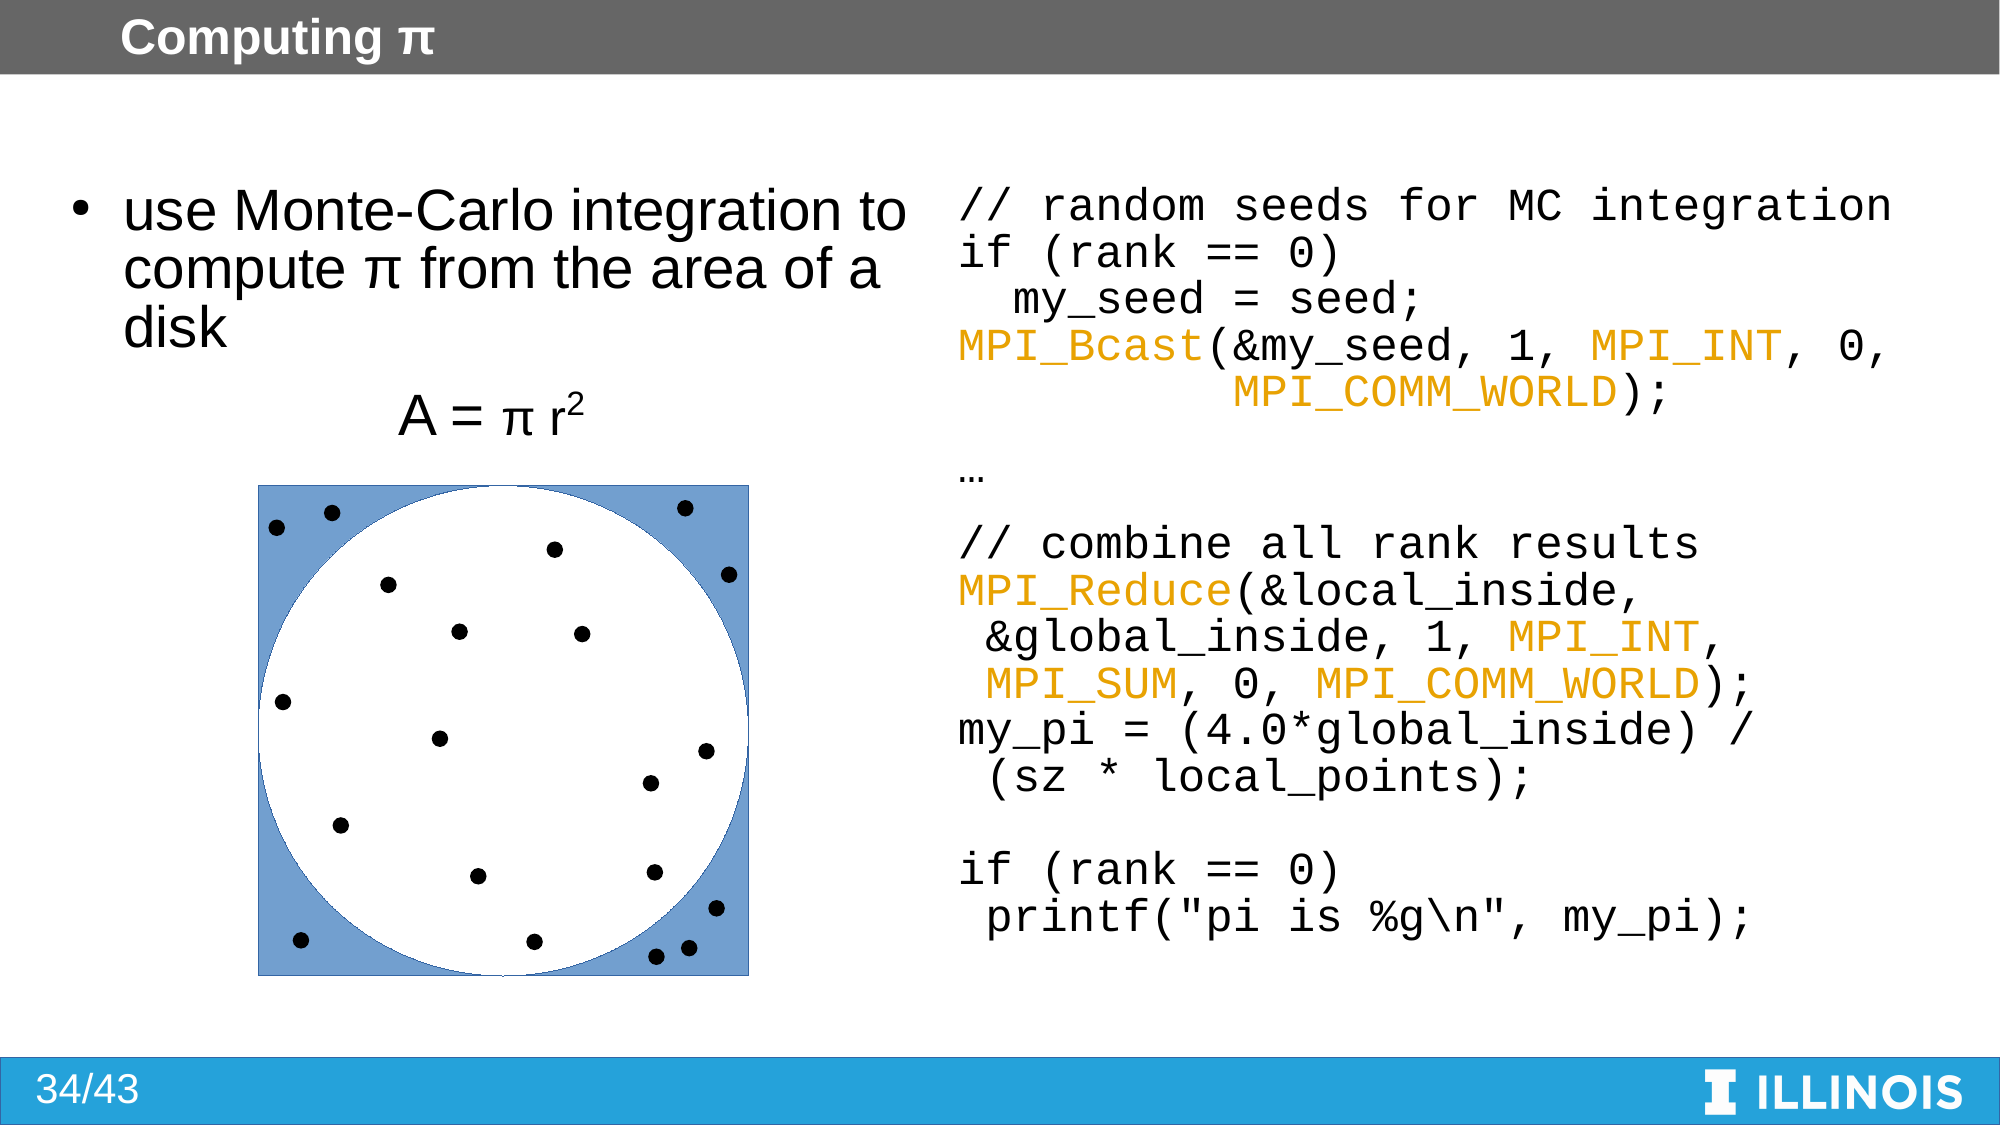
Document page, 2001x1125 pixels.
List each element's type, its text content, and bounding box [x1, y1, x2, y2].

text_box [258, 485, 749, 977]
list use Monte-Carlo integration to compute π from the area of a disk A = π r2 [52, 183, 932, 1022]
list // random seeds for MC integration if (rank == 0) my_seed = seed; MPI_Bcast(&my_seed, 1, MPI_INT, 0, MPI_COMM_WORLD); … // combine all rank results MPI_Reduce(&local_inside, &global_inside, 1, MPI_INT, MPI_SUM, 0, MPI_COMM_WORLD); my_pi = (4.0*global_inside) / (sz * local_points); if (rank == 0) printf("pi is %g\n", my_pi); [957, 183, 1944, 1022]
picture [1705, 1069, 1962, 1115]
title Computing π [0, 0, 2000, 75]
